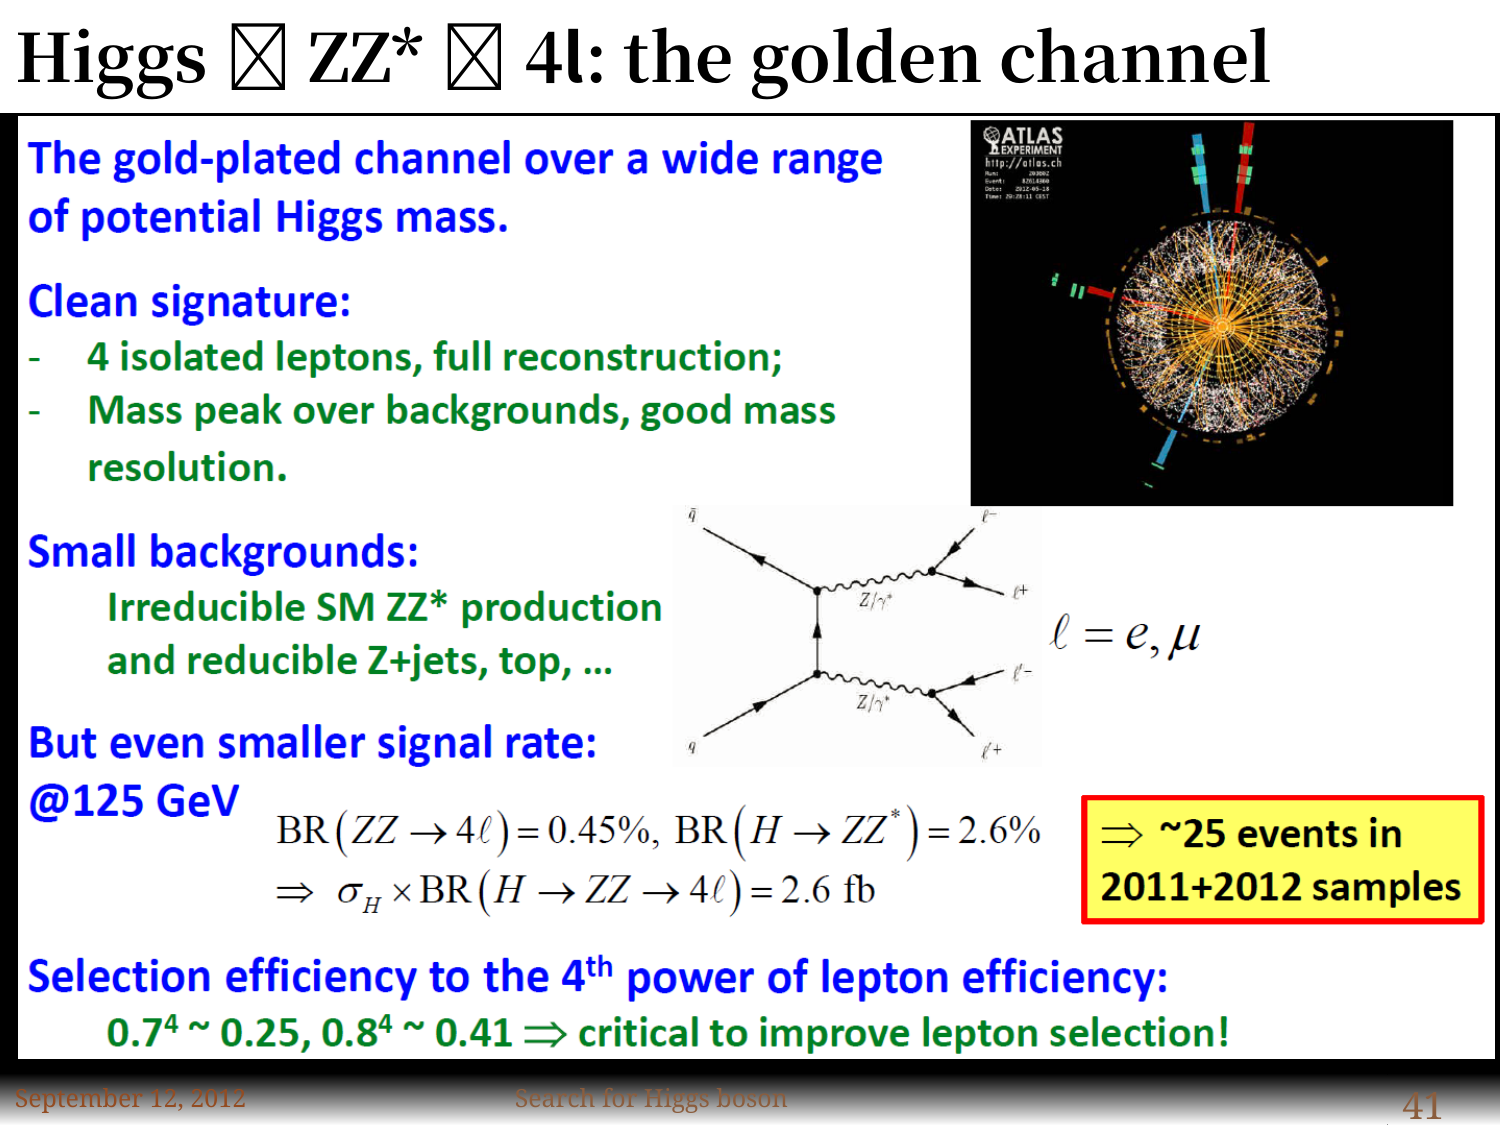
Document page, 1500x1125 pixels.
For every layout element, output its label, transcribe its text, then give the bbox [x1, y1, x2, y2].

slide_number <number> [1387, 1074, 1500, 1125]
title Higgs  ZZ*  4l: the golden channel [0, 0, 1500, 113]
list [37, 1059, 1475, 1063]
picture [18, 116, 1495, 1059]
slide_number September 12, 2012 [0, 1074, 500, 1125]
footer Search for Higgs boson [500, 1074, 1387, 1125]
